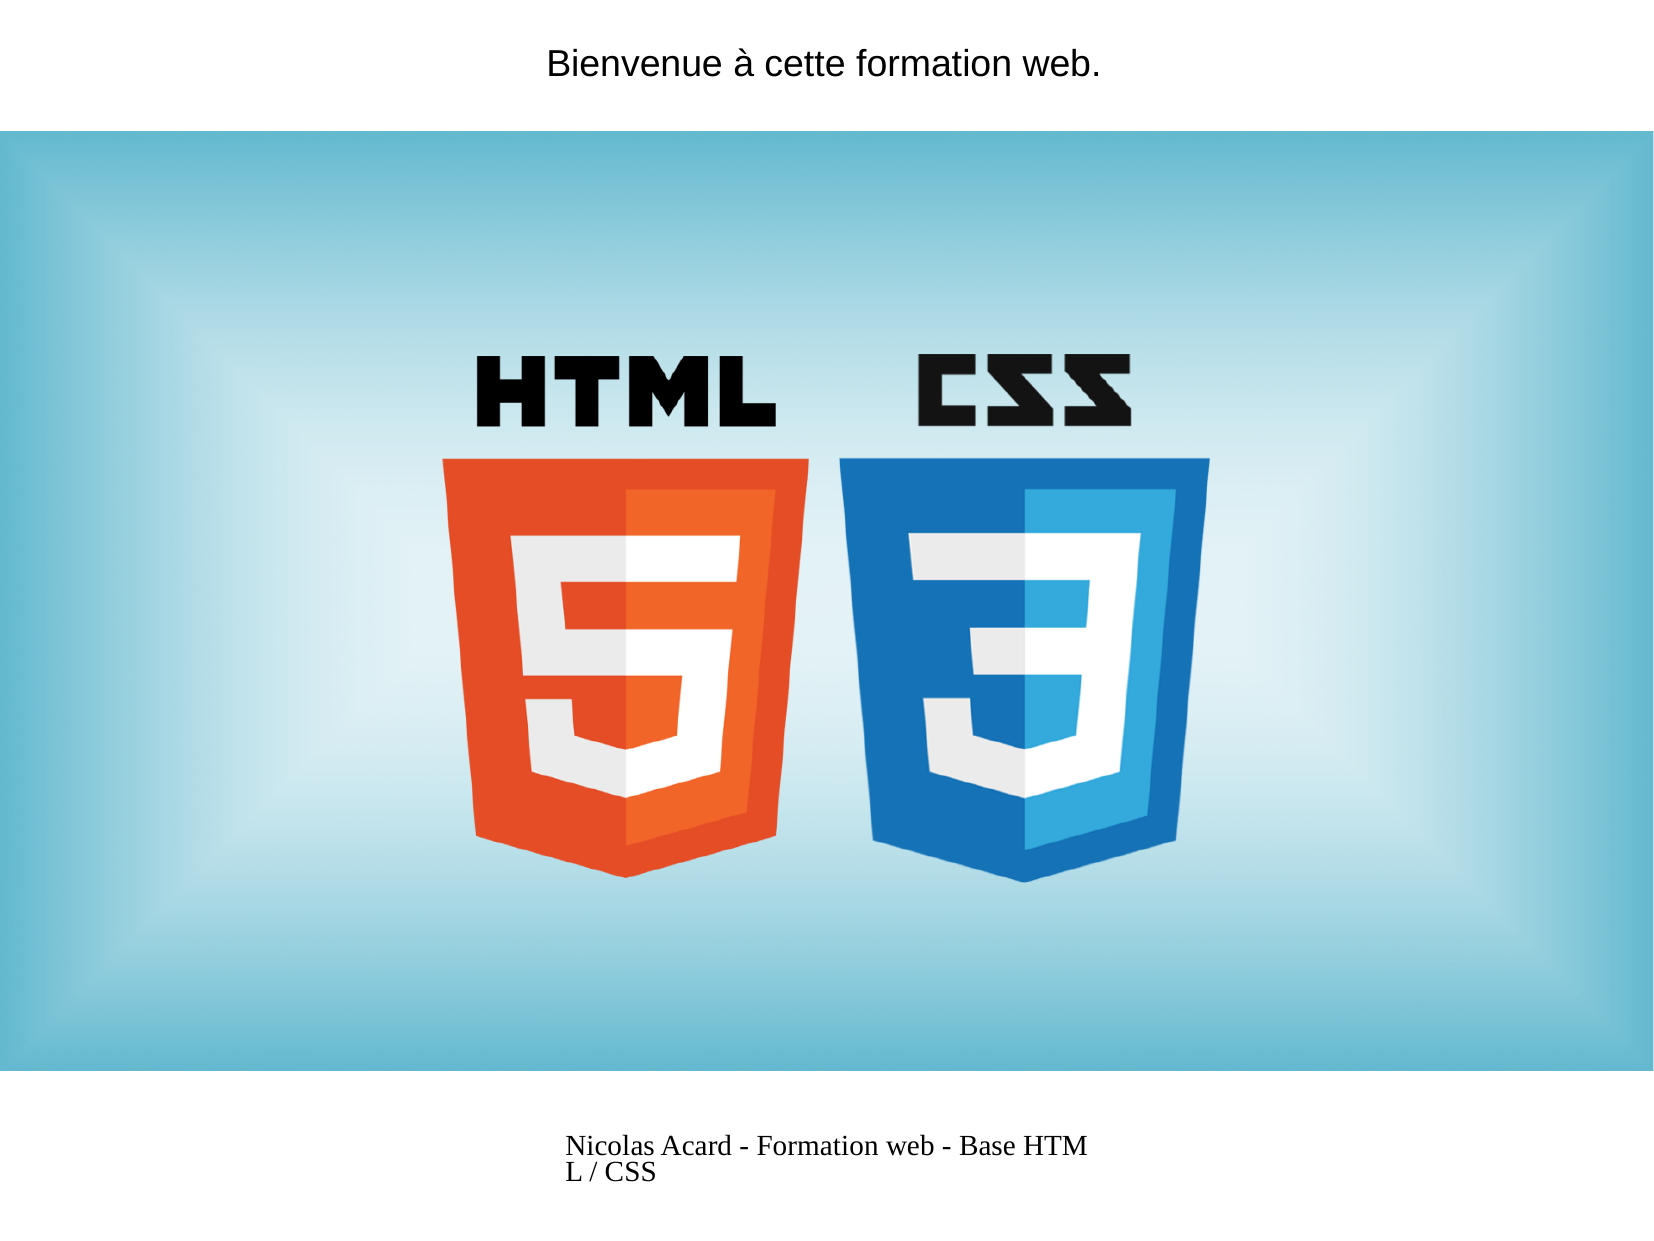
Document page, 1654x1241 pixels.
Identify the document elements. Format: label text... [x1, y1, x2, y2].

picture [0, 131, 1654, 1071]
text_box Bienvenue à cette formation web. [531, 35, 1123, 93]
